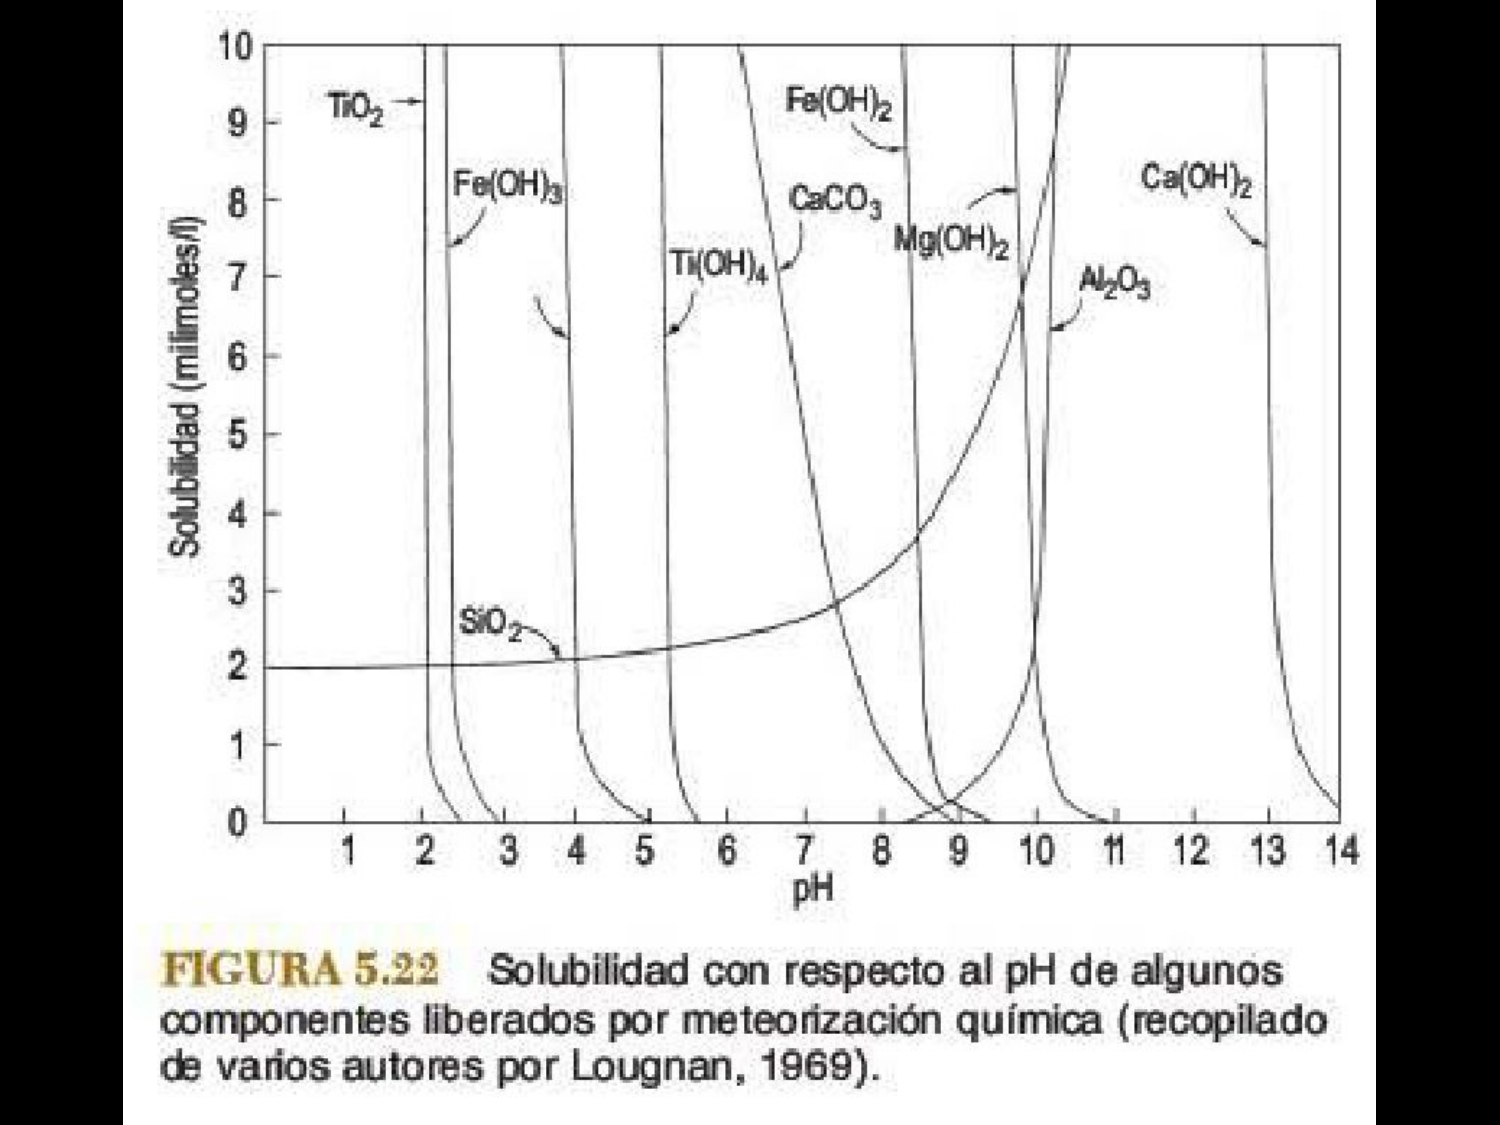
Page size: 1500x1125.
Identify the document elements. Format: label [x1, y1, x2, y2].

picture [123, 0, 1376, 1125]
